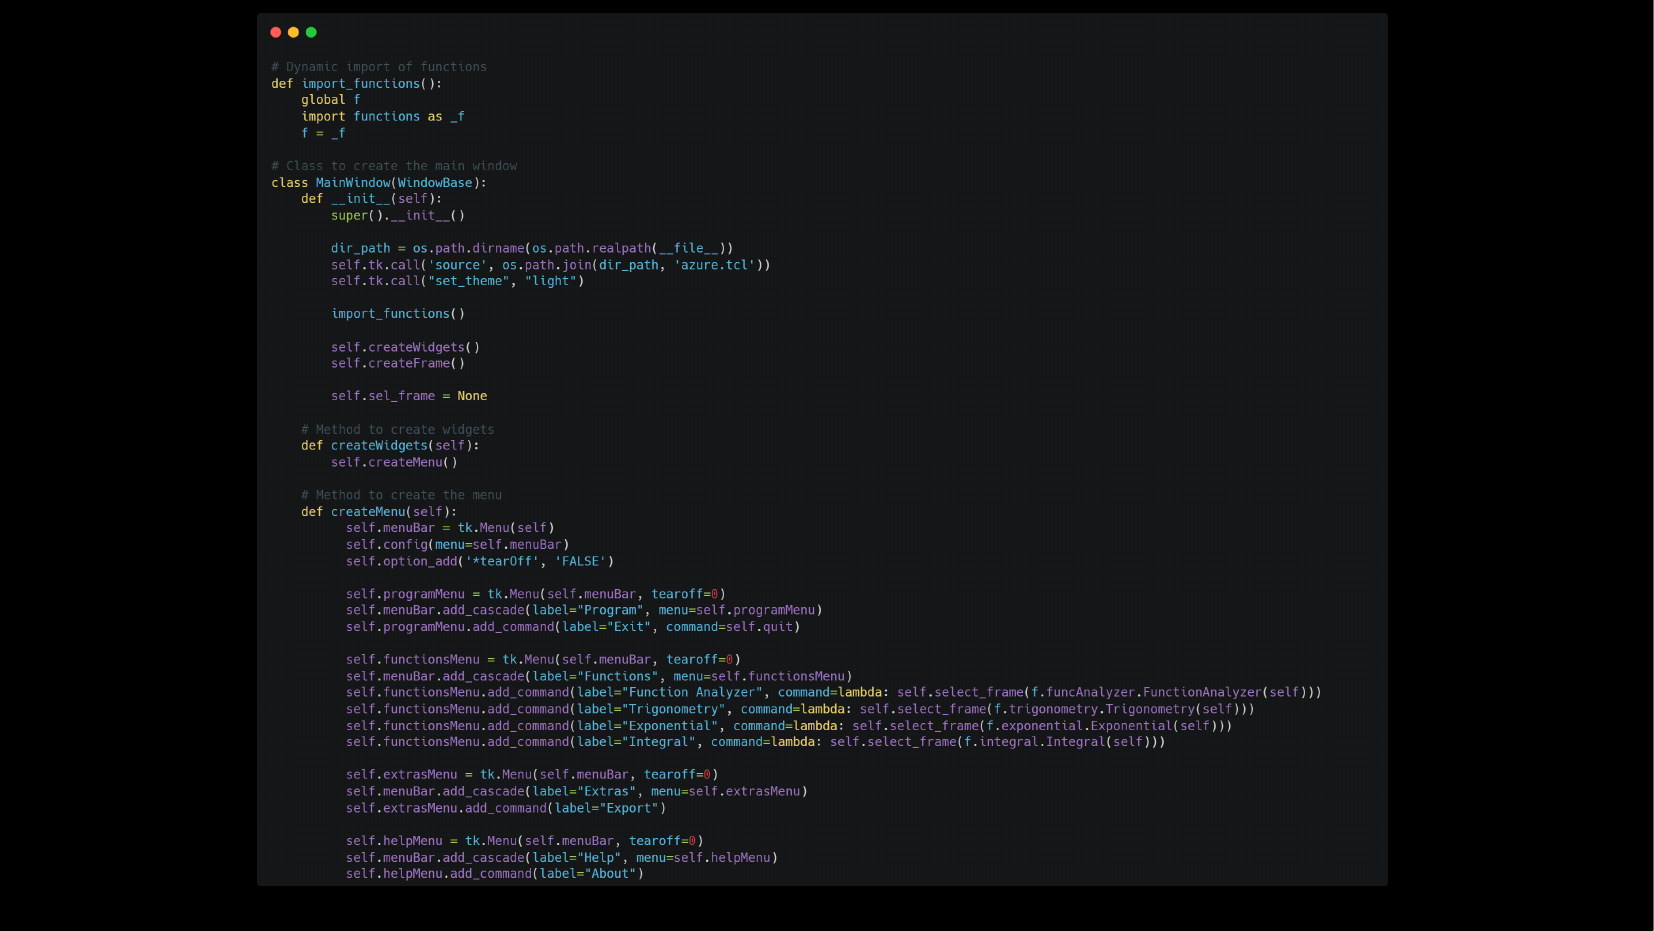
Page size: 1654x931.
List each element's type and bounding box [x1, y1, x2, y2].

text_box [0, 0, 1654, 931]
picture [257, 13, 1388, 886]
